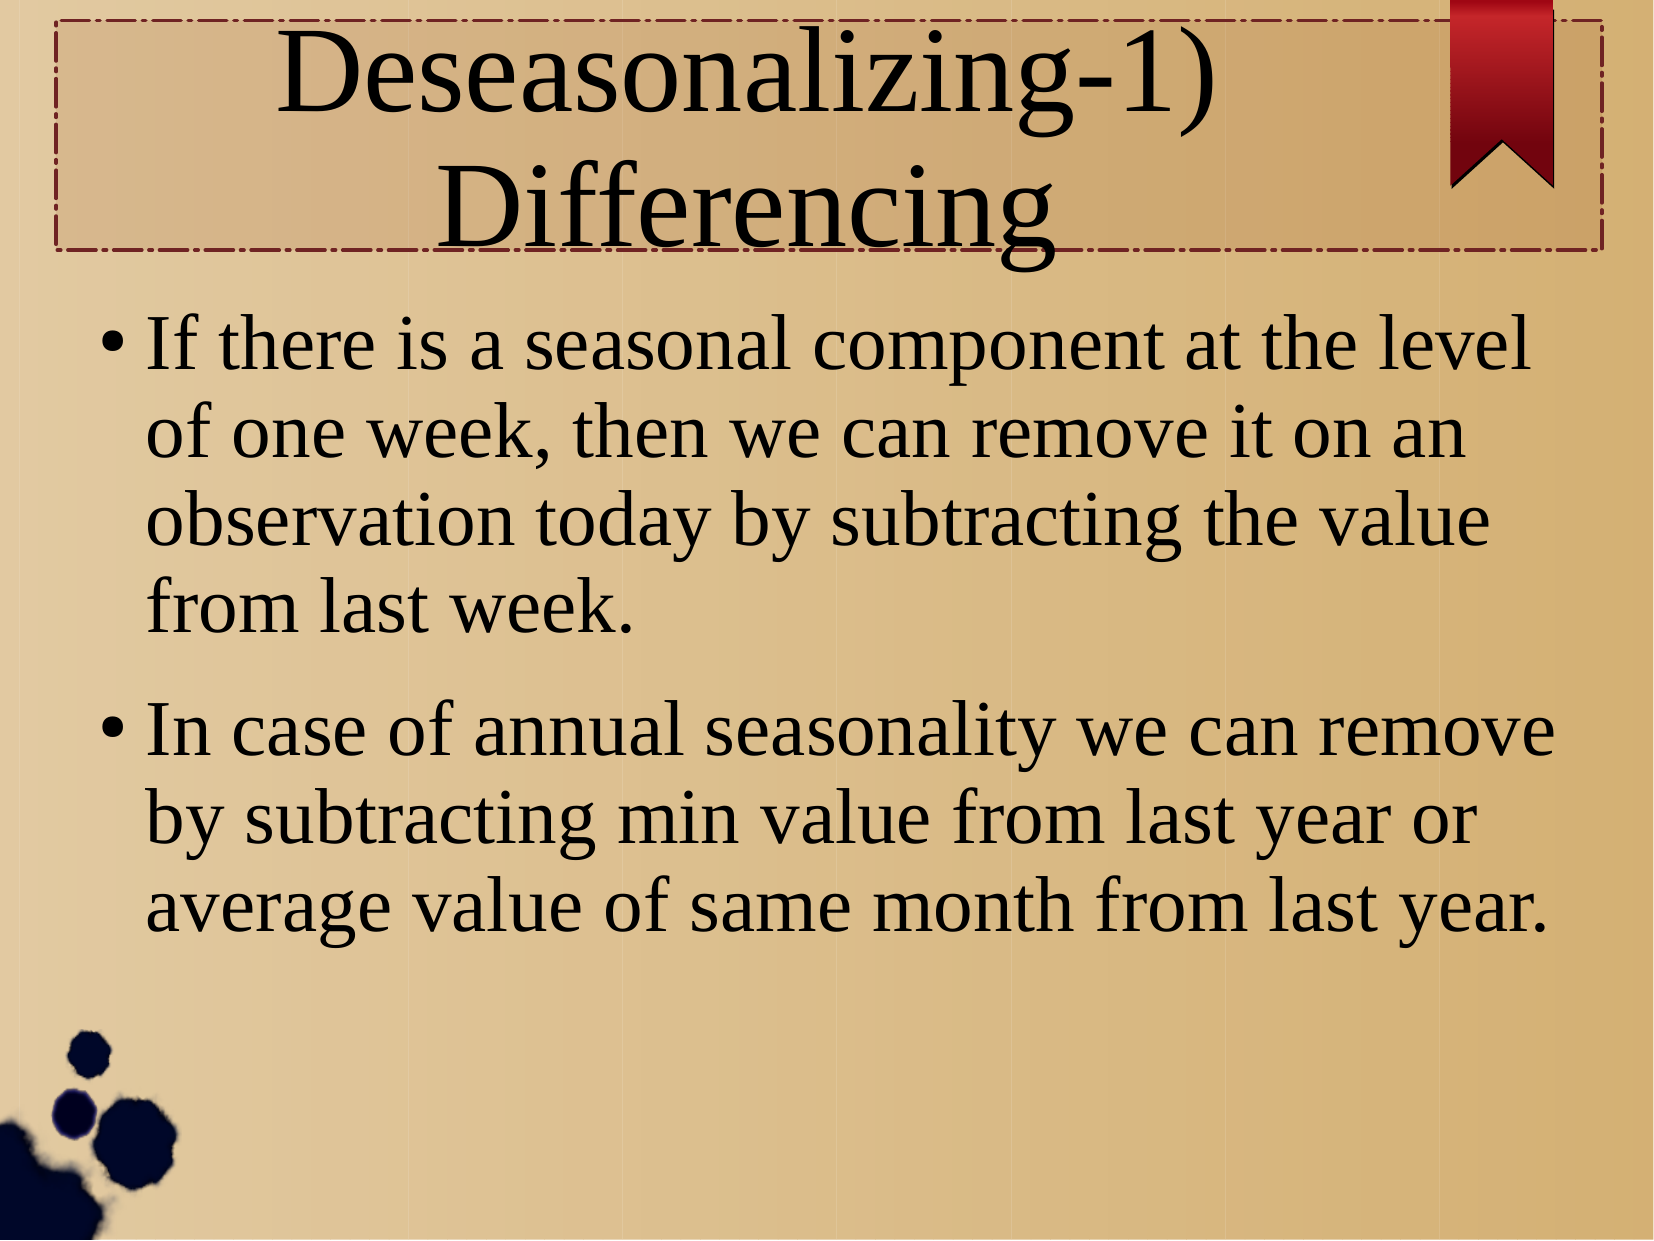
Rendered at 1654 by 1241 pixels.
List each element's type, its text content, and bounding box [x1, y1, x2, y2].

list If there is a seasonal component at the level of one week, then we can remove it on an observation today by subtracting the value from last week. In case of annual seasonality we can remove by subtracting min value from last year or average value of same month from last year. [82, 299, 1571, 1019]
title Deseasonalizing-1) Differencing [82, 2, 1412, 274]
